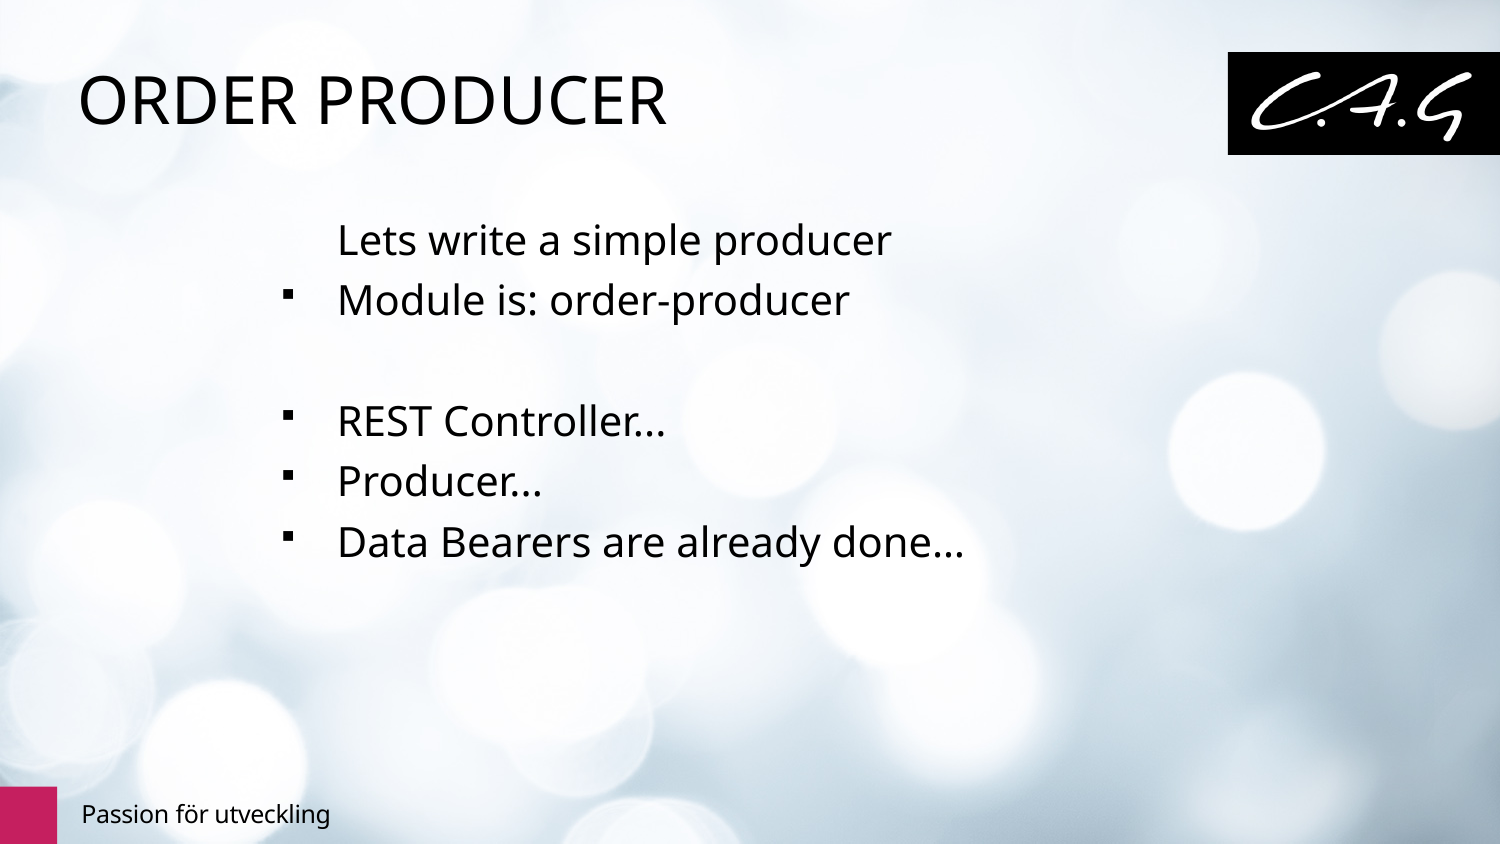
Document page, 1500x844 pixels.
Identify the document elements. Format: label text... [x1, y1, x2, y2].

list Lets write a simple producer Module is: order-producer REST Controller... Producer... Data Bearers are already done… [265, 210, 1306, 765]
picture [0, 0, 1500, 844]
title OrDer Producer [62, 30, 1197, 171]
